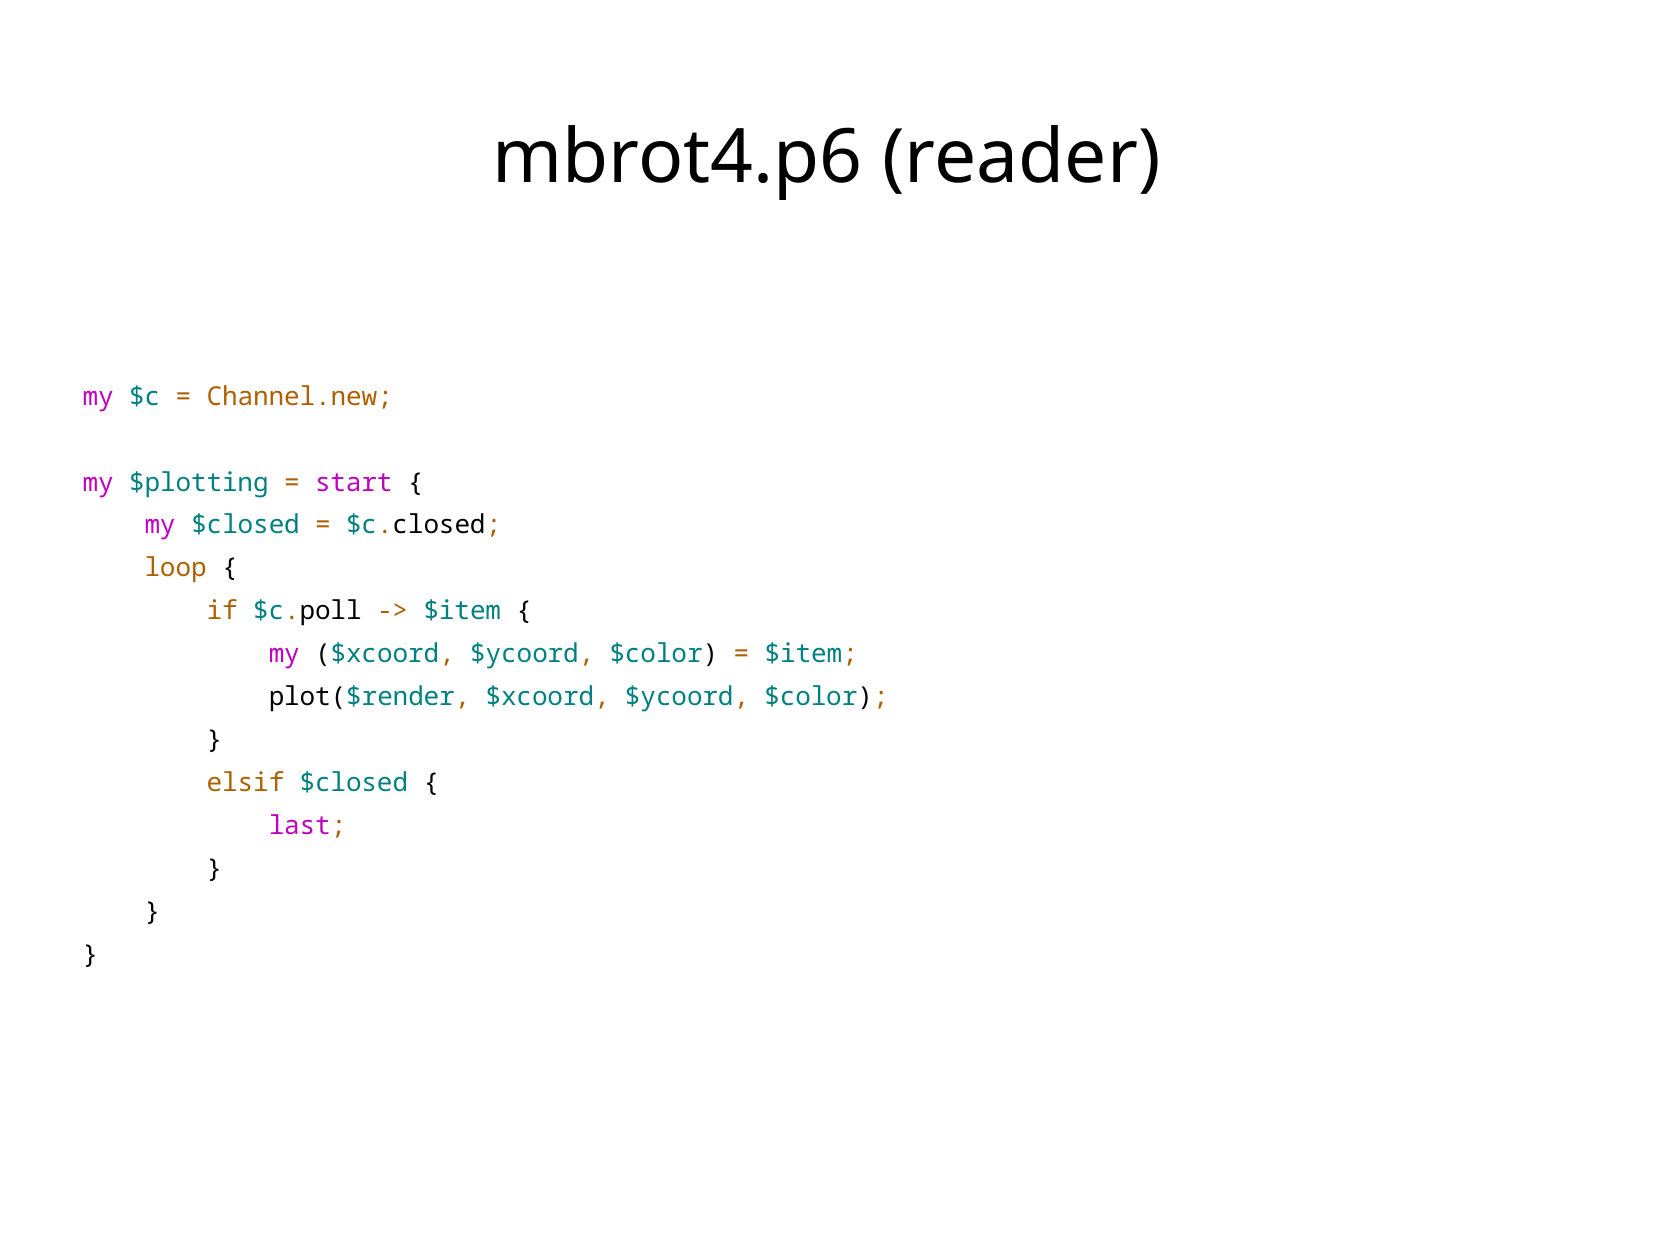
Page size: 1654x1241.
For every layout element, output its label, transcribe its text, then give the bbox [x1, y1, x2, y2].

list my $c = Channel.new; my $plotting = start { my $closed = $c.closed; loop { if $c.poll -> $item { my ($xcoord, $ycoord, $color) = $item; plot($render, $xcoord, $ycoord, $color); } elsif $closed { last; } } } [82, 290, 1571, 1010]
title mbrot4.p6 (reader) [82, 49, 1571, 257]
